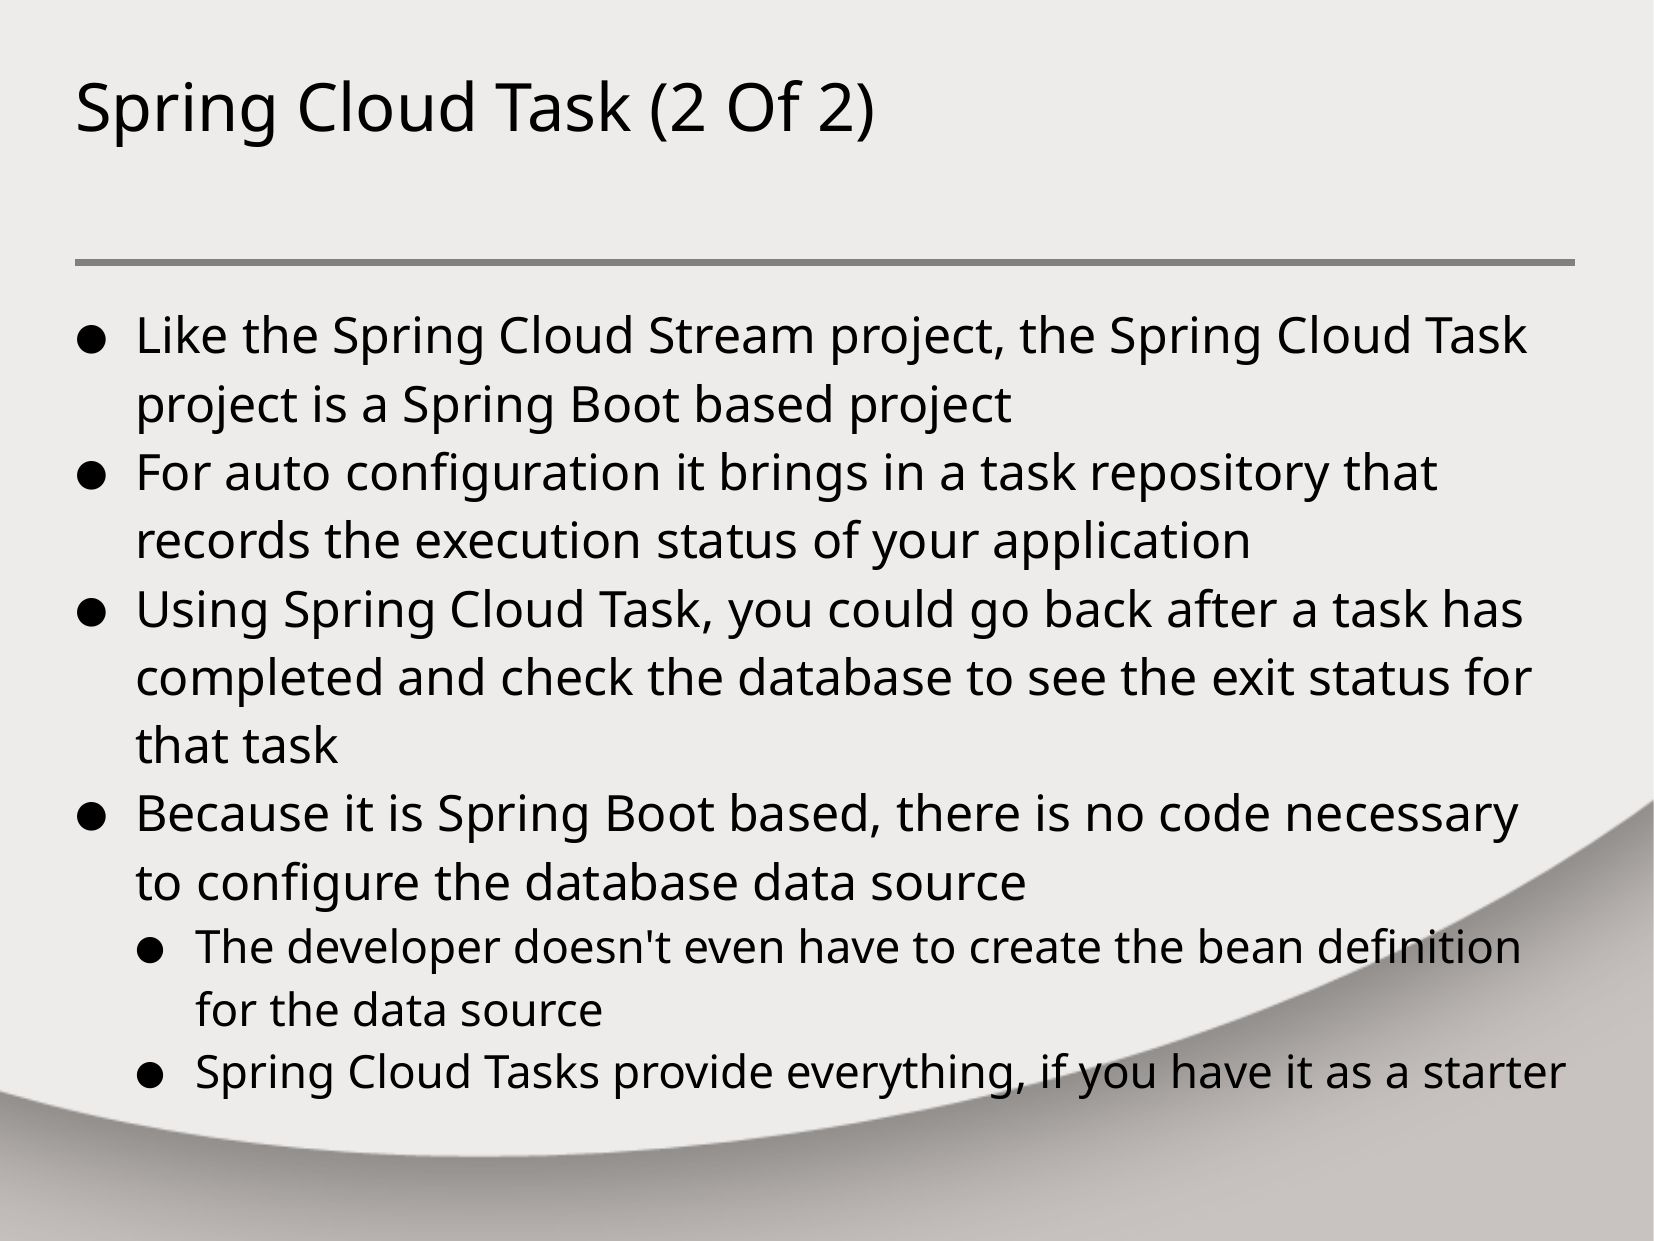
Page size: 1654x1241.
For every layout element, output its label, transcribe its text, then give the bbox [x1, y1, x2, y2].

picture [0, 0, 1654, 1241]
list Like the Spring Cloud Stream project, the Spring Cloud Task project is a Spring Boot based project For auto configuration it brings in a task repository that records the execution status of your application Using Spring Cloud Task, you could go back after a task has completed and check the database to see the exit status for that task Because it is Spring Boot based, there is no code necessary to configure the database data source The developer doesn't even have to create the bean definition for the data source Spring Cloud Tasks provide everything, if you have it as a starter [75, 300, 1576, 1163]
title Spring Cloud Task (2 Of 2) [75, 75, 1576, 226]
